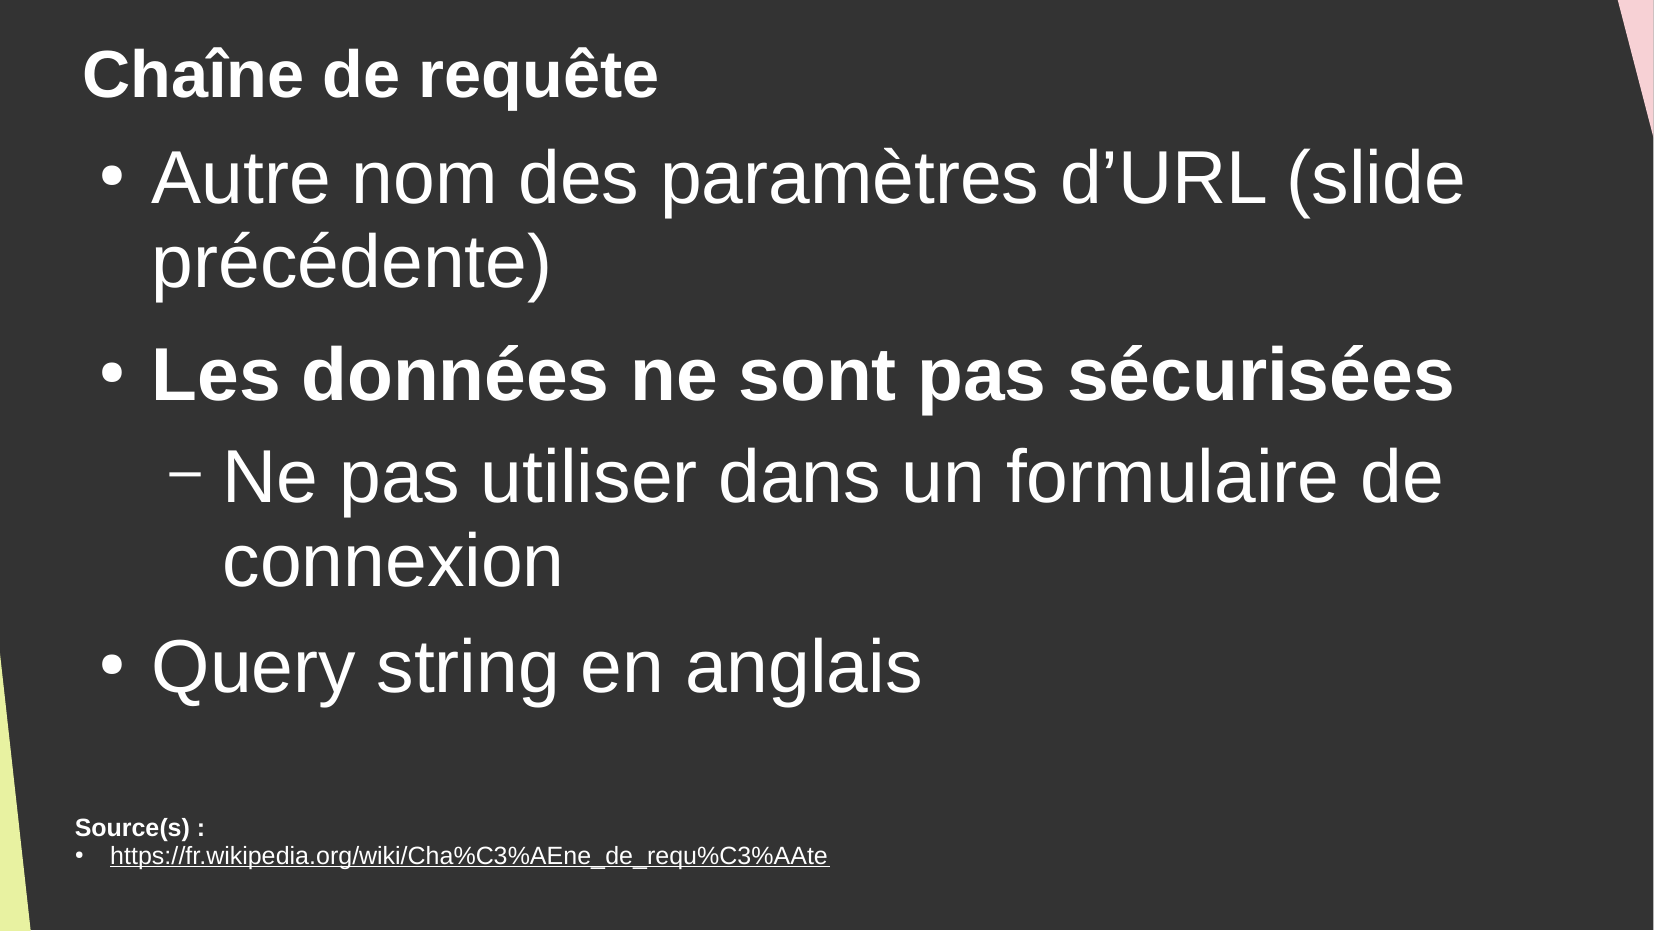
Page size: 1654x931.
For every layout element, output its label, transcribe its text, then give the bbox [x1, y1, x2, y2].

title Chaîne de requête [82, 37, 1571, 114]
text_box [0, 653, 31, 931]
list Autre nom des paramètres d’URL (slide précédente) Les données ne sont pas sécurisées Ne pas utiliser dans un formulaire de connexion Query string en anglais [80, 135, 1605, 733]
text_box Source(s) : https://fr.wikipedia.org/wiki/Cha%C3%AEne_de_requ%C3%AAte [60, 806, 1546, 905]
text_box [1617, 0, 1654, 140]
